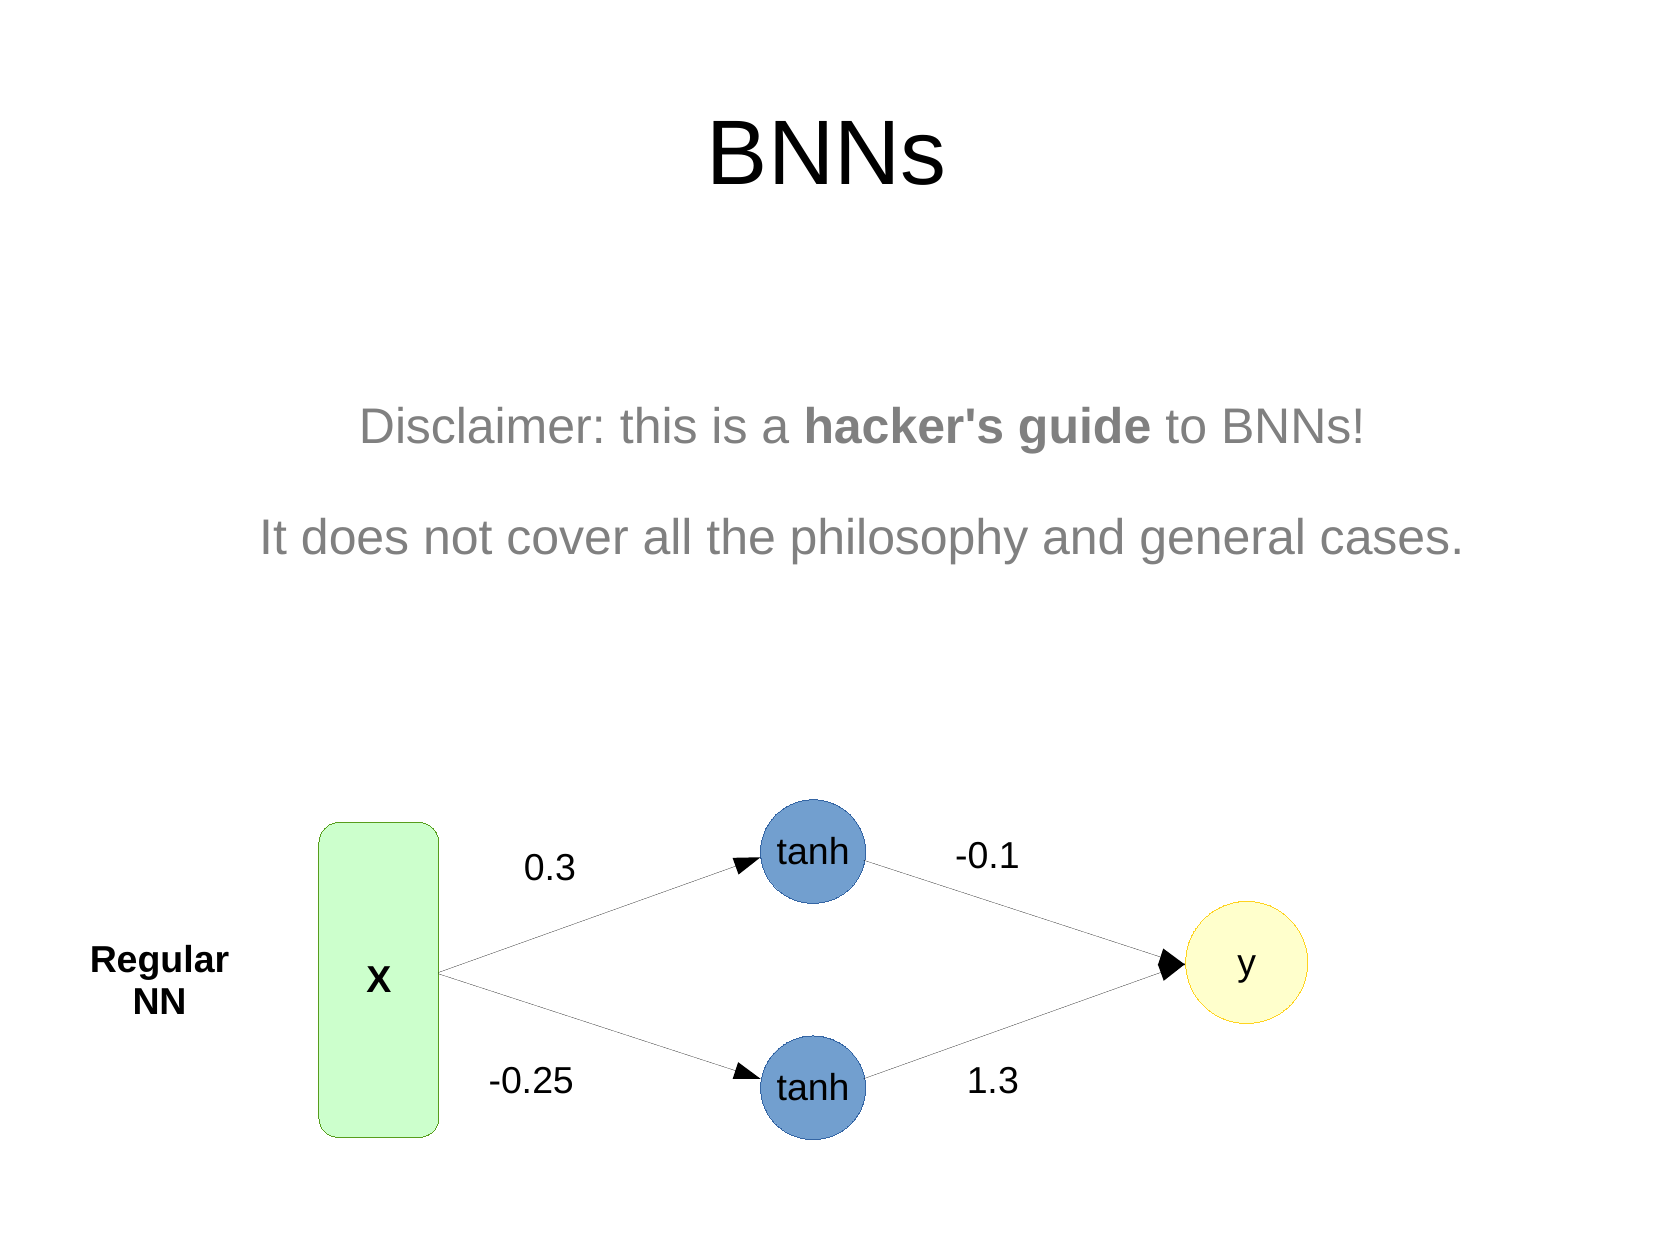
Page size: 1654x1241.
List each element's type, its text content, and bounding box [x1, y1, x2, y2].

text_box tanh [760, 799, 866, 904]
text_box 0.3 [509, 839, 591, 897]
text_box tanh [760, 1035, 866, 1140]
text_box -0.1 [940, 827, 1035, 885]
text_box Disclaimer: this is a hacker's guide to BNNs! It does not cover all the philosophy and general cases. [244, 390, 1481, 575]
text_box y [1185, 901, 1308, 1024]
title BNNs [82, 49, 1571, 257]
text_box Regular NN [75, 930, 245, 1030]
text_box 1.3 [952, 1052, 1034, 1109]
text_box X [318, 822, 439, 1138]
text_box -0.25 [473, 1052, 589, 1109]
